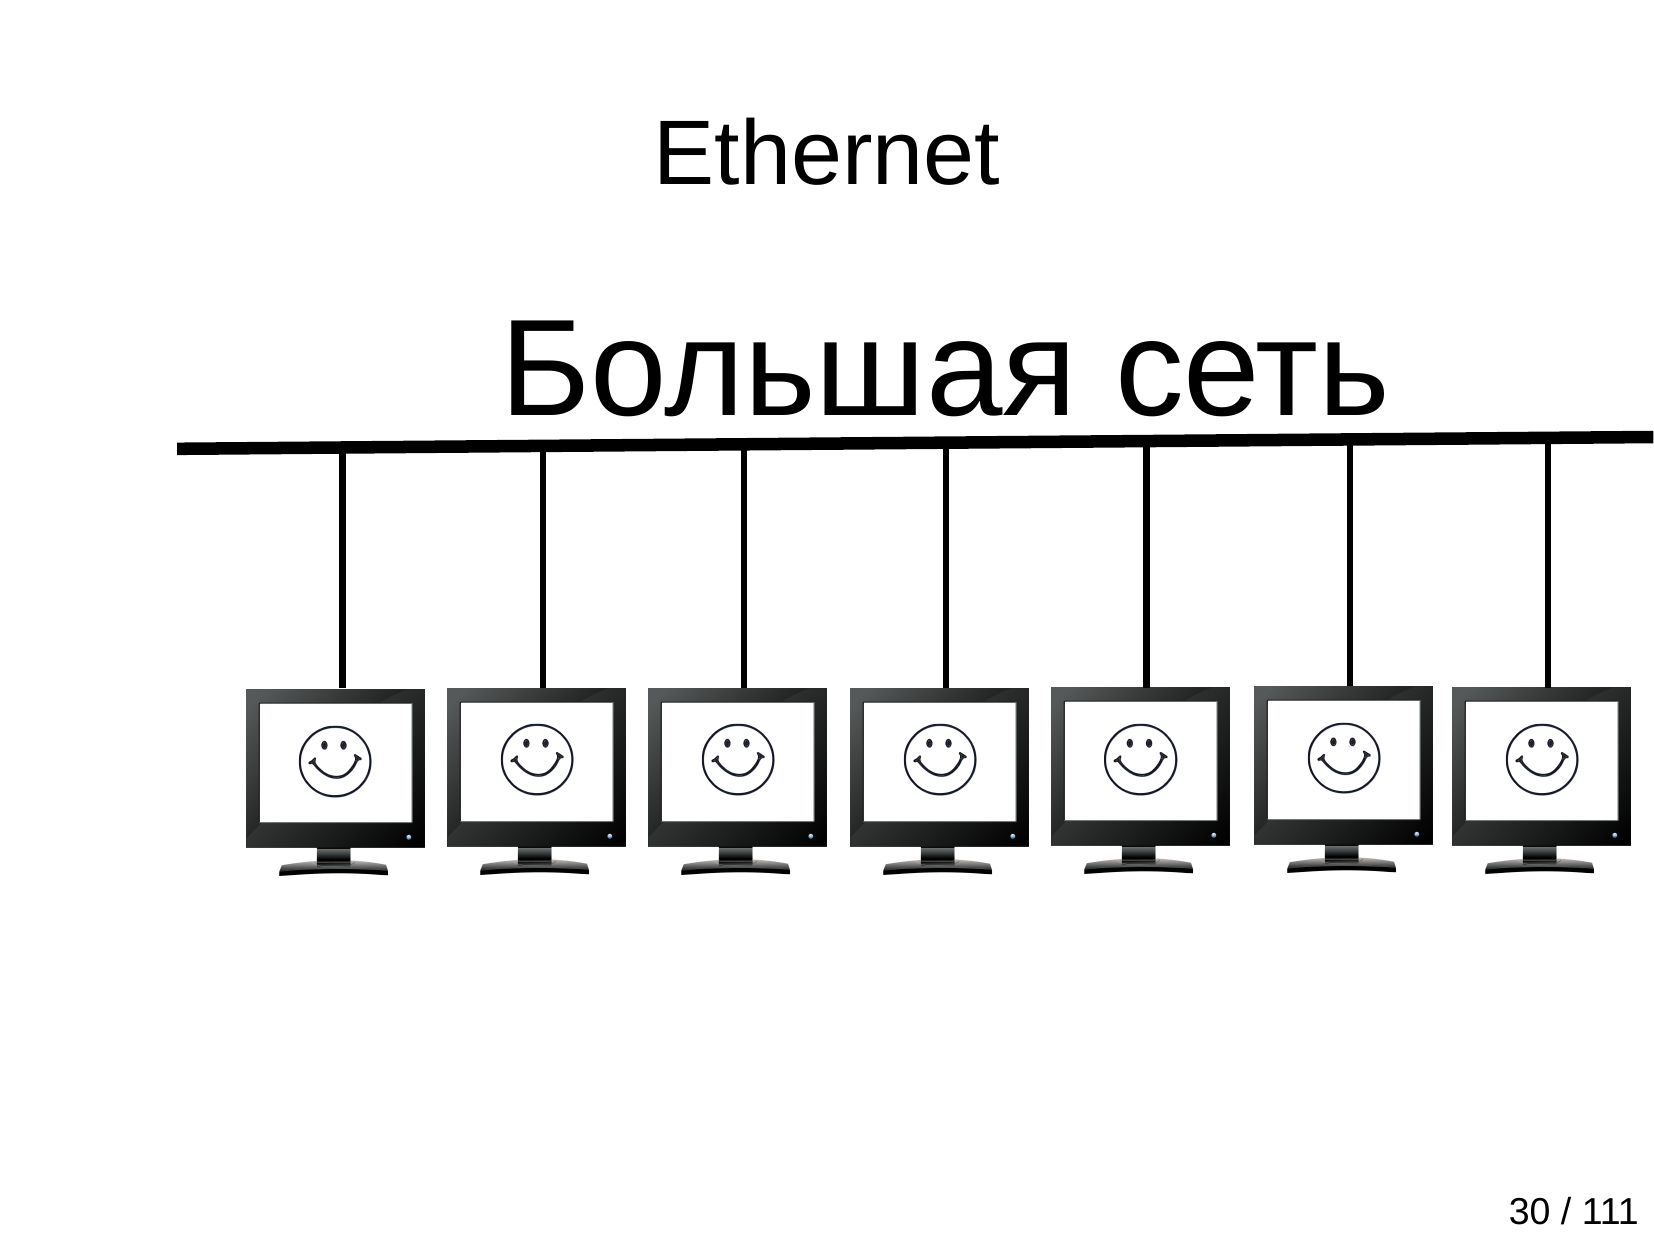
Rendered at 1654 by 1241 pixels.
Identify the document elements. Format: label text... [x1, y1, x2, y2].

picture [1254, 686, 1433, 873]
picture [850, 688, 1029, 875]
picture [648, 688, 827, 875]
text_box [273, 705, 393, 795]
text_box Большая сеть [485, 283, 1406, 453]
picture [447, 688, 626, 875]
picture [1452, 687, 1631, 875]
text_box [1078, 703, 1198, 794]
text_box [1281, 702, 1401, 792]
picture [246, 689, 425, 876]
text_box [1480, 703, 1599, 794]
text_box [877, 704, 997, 794]
text_box <number> / 111 [1380, 1183, 1654, 1241]
title Ethernet [82, 49, 1571, 257]
text_box [475, 704, 594, 794]
text_box [676, 704, 795, 794]
picture [1051, 687, 1230, 875]
